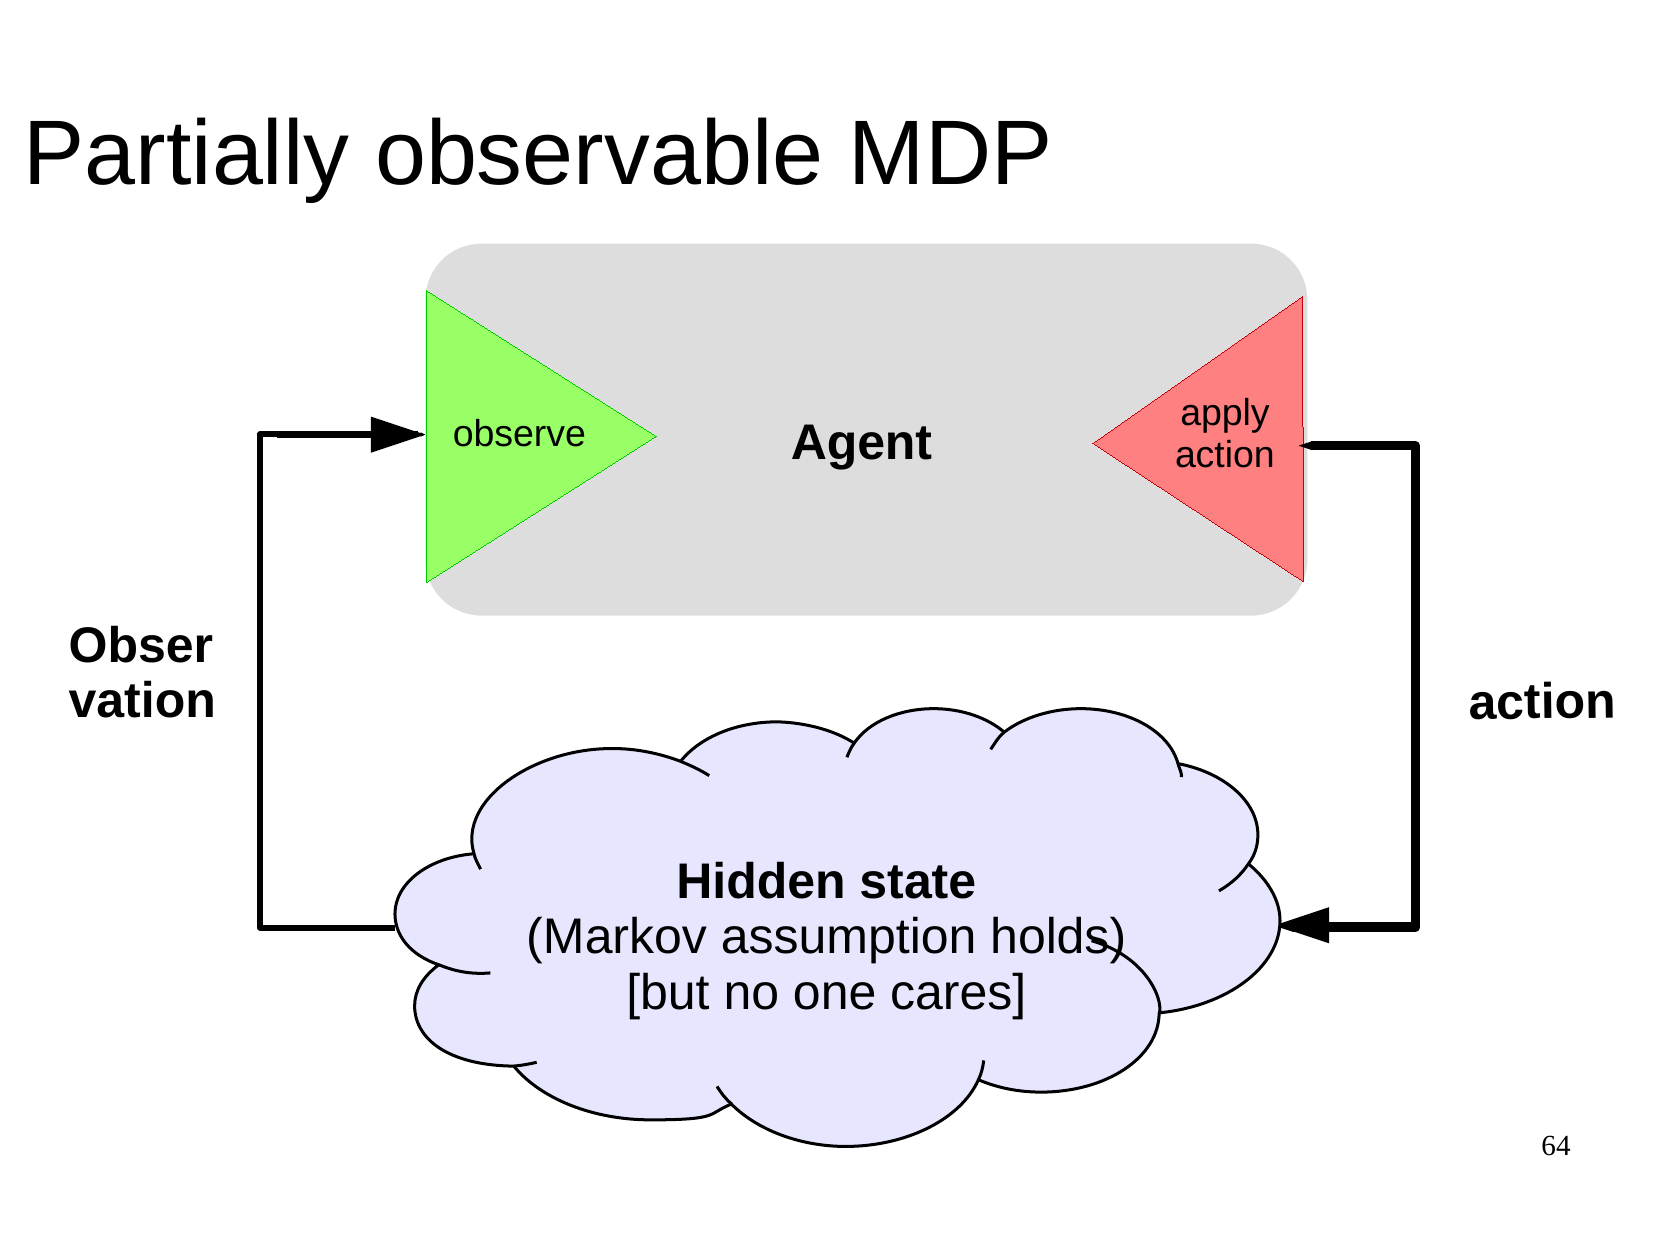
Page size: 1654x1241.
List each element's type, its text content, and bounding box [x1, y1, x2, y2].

text_box action [1444, 655, 1654, 748]
text_box [471, 708, 1281, 1004]
text_box Agent [685, 398, 1039, 488]
title Partially observable MDP [23, 49, 1512, 257]
text_box apply action [1151, 375, 1299, 493]
text_box Hidden state (Markov assumption holds) [but no one cares] [451, 845, 1202, 1030]
text_box [416, 234, 1317, 625]
text_box Observation [45, 600, 241, 746]
text_box [394, 857, 1157, 1147]
text_box observe [404, 396, 635, 472]
